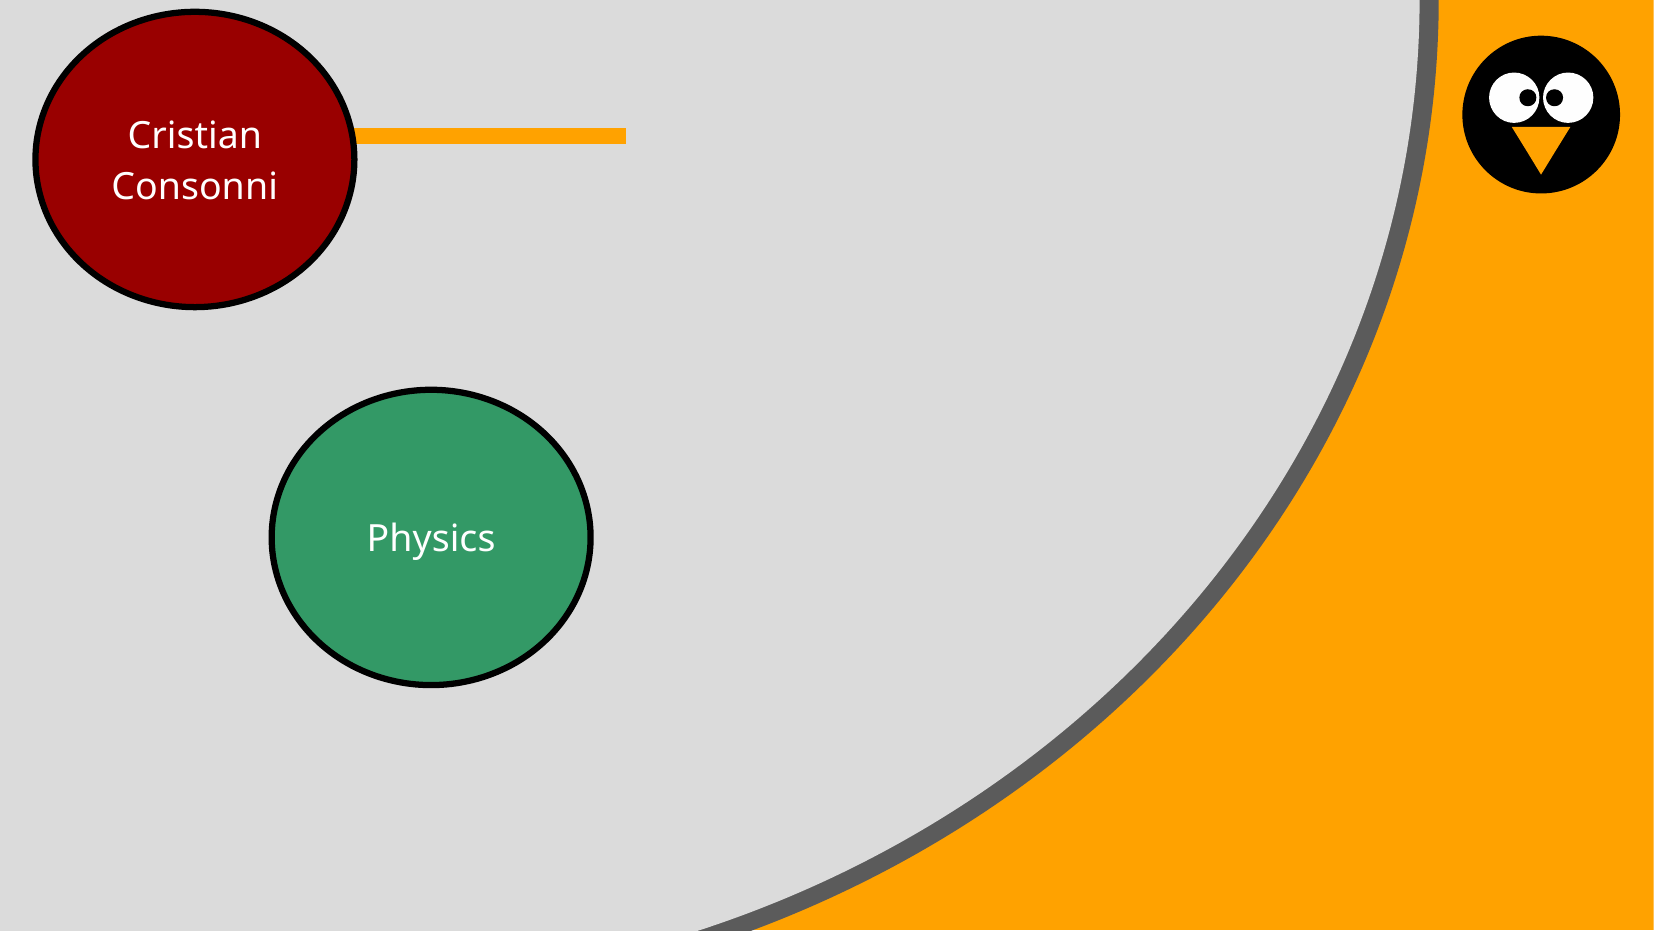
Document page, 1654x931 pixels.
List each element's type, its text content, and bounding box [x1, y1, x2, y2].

text_box Cristian Consonni [35, 11, 355, 308]
text_box Physics [271, 389, 591, 686]
